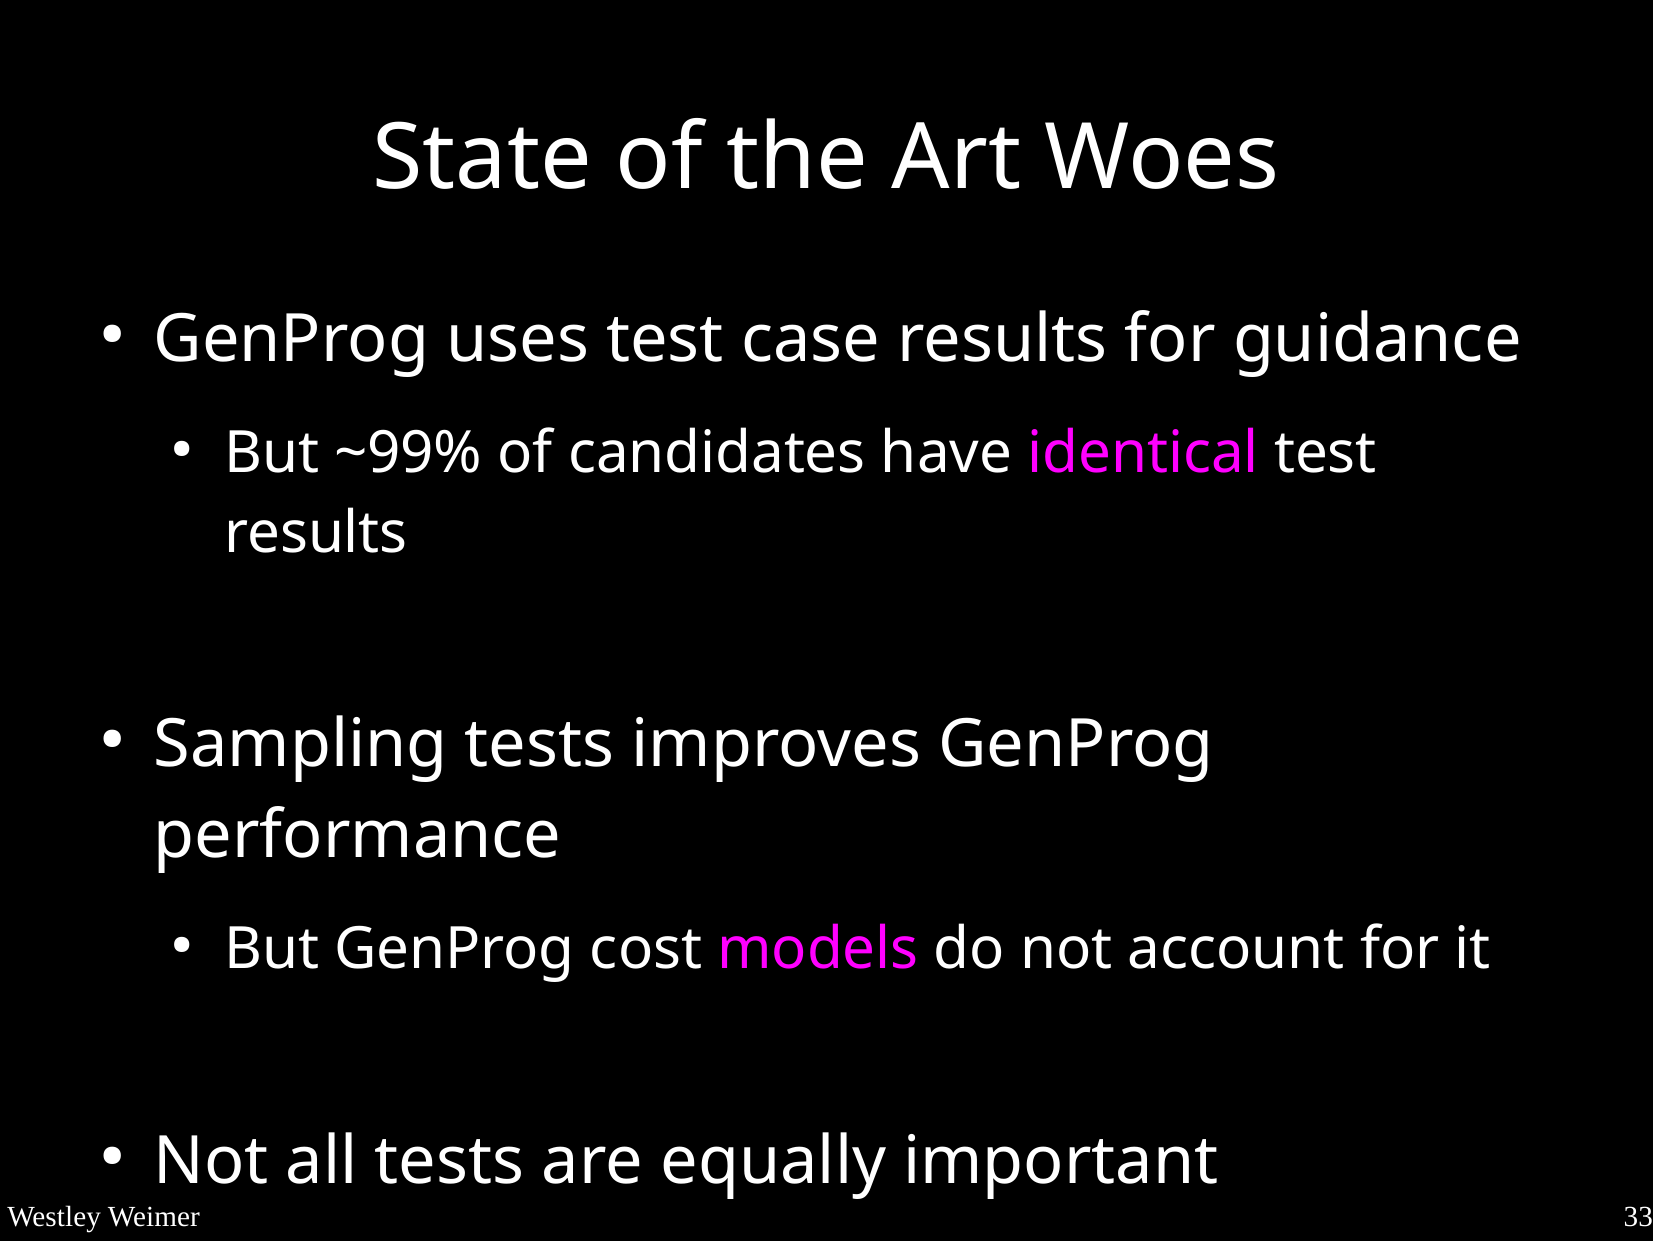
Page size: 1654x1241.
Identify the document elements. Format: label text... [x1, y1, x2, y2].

list GenProg uses test case results for guidance But ~99% of candidates have identical test results Sampling tests improves GenProg performance But GenProg cost models do not account for it Not all tests are equally important But we could not learn a better weighting [82, 290, 1571, 1109]
title State of the Art Woes [82, 49, 1571, 257]
